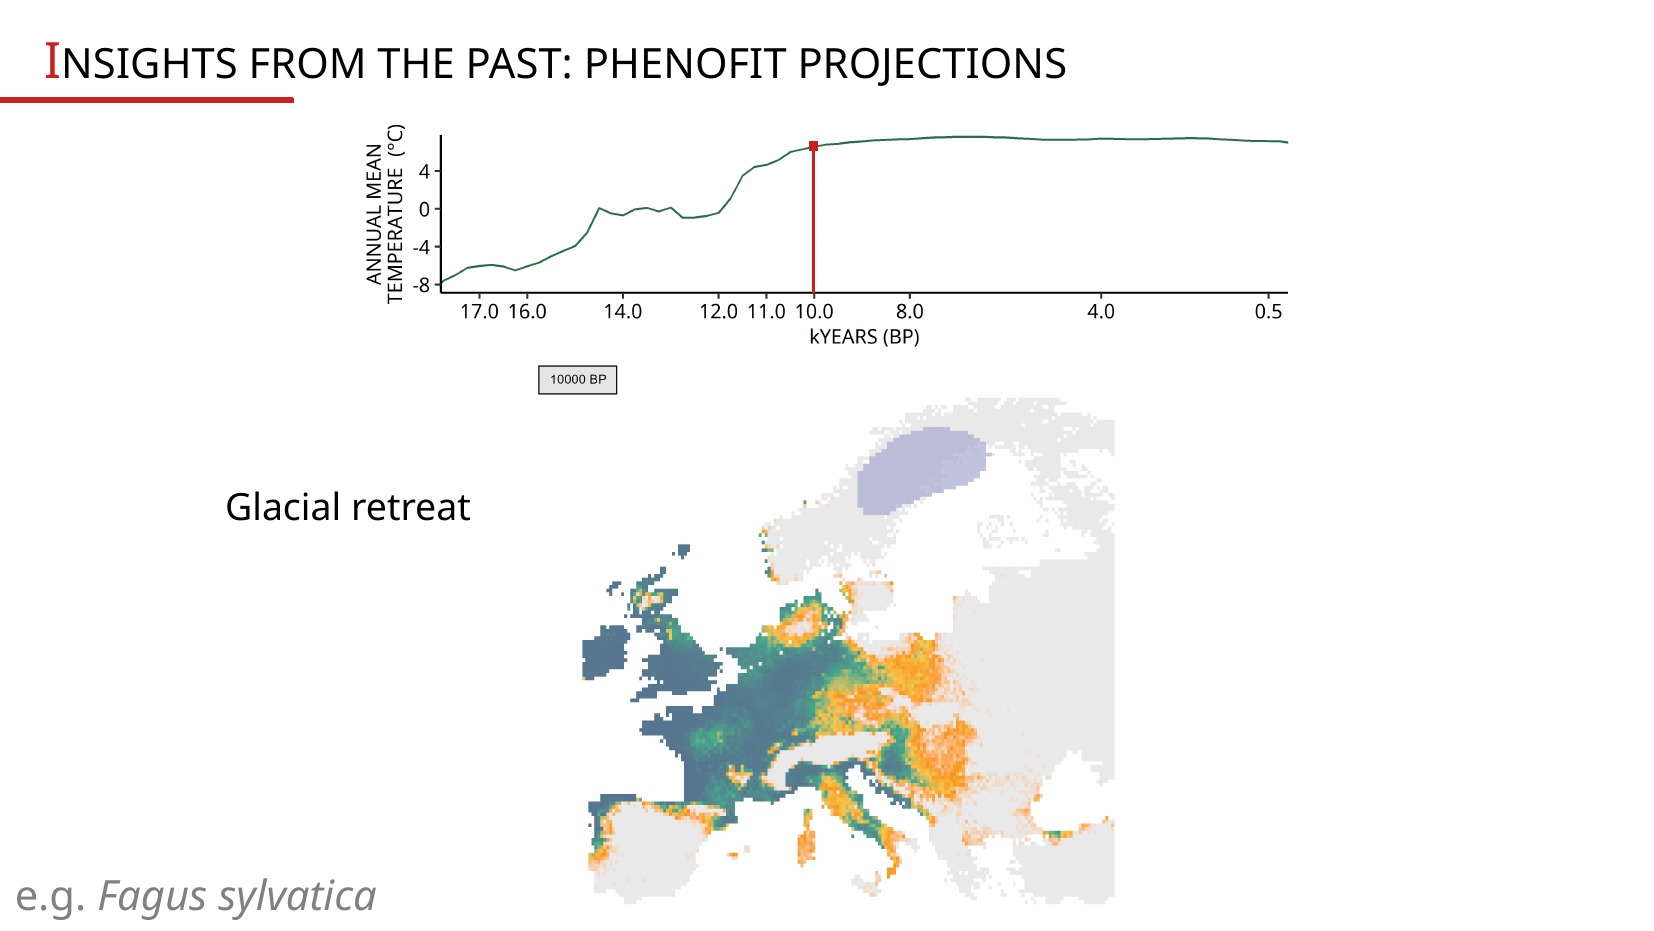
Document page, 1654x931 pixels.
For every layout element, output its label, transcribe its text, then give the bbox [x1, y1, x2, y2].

text_box INSIGHTS FROM THE PAST: PHENOFIT PROJECTIONS [29, 0, 1625, 119]
picture [354, 123, 1300, 931]
text_box Glacial retreat [120, 472, 576, 539]
text_box e.g. Fagus sylvatica [0, 858, 473, 931]
text_box [809, 141, 818, 151]
